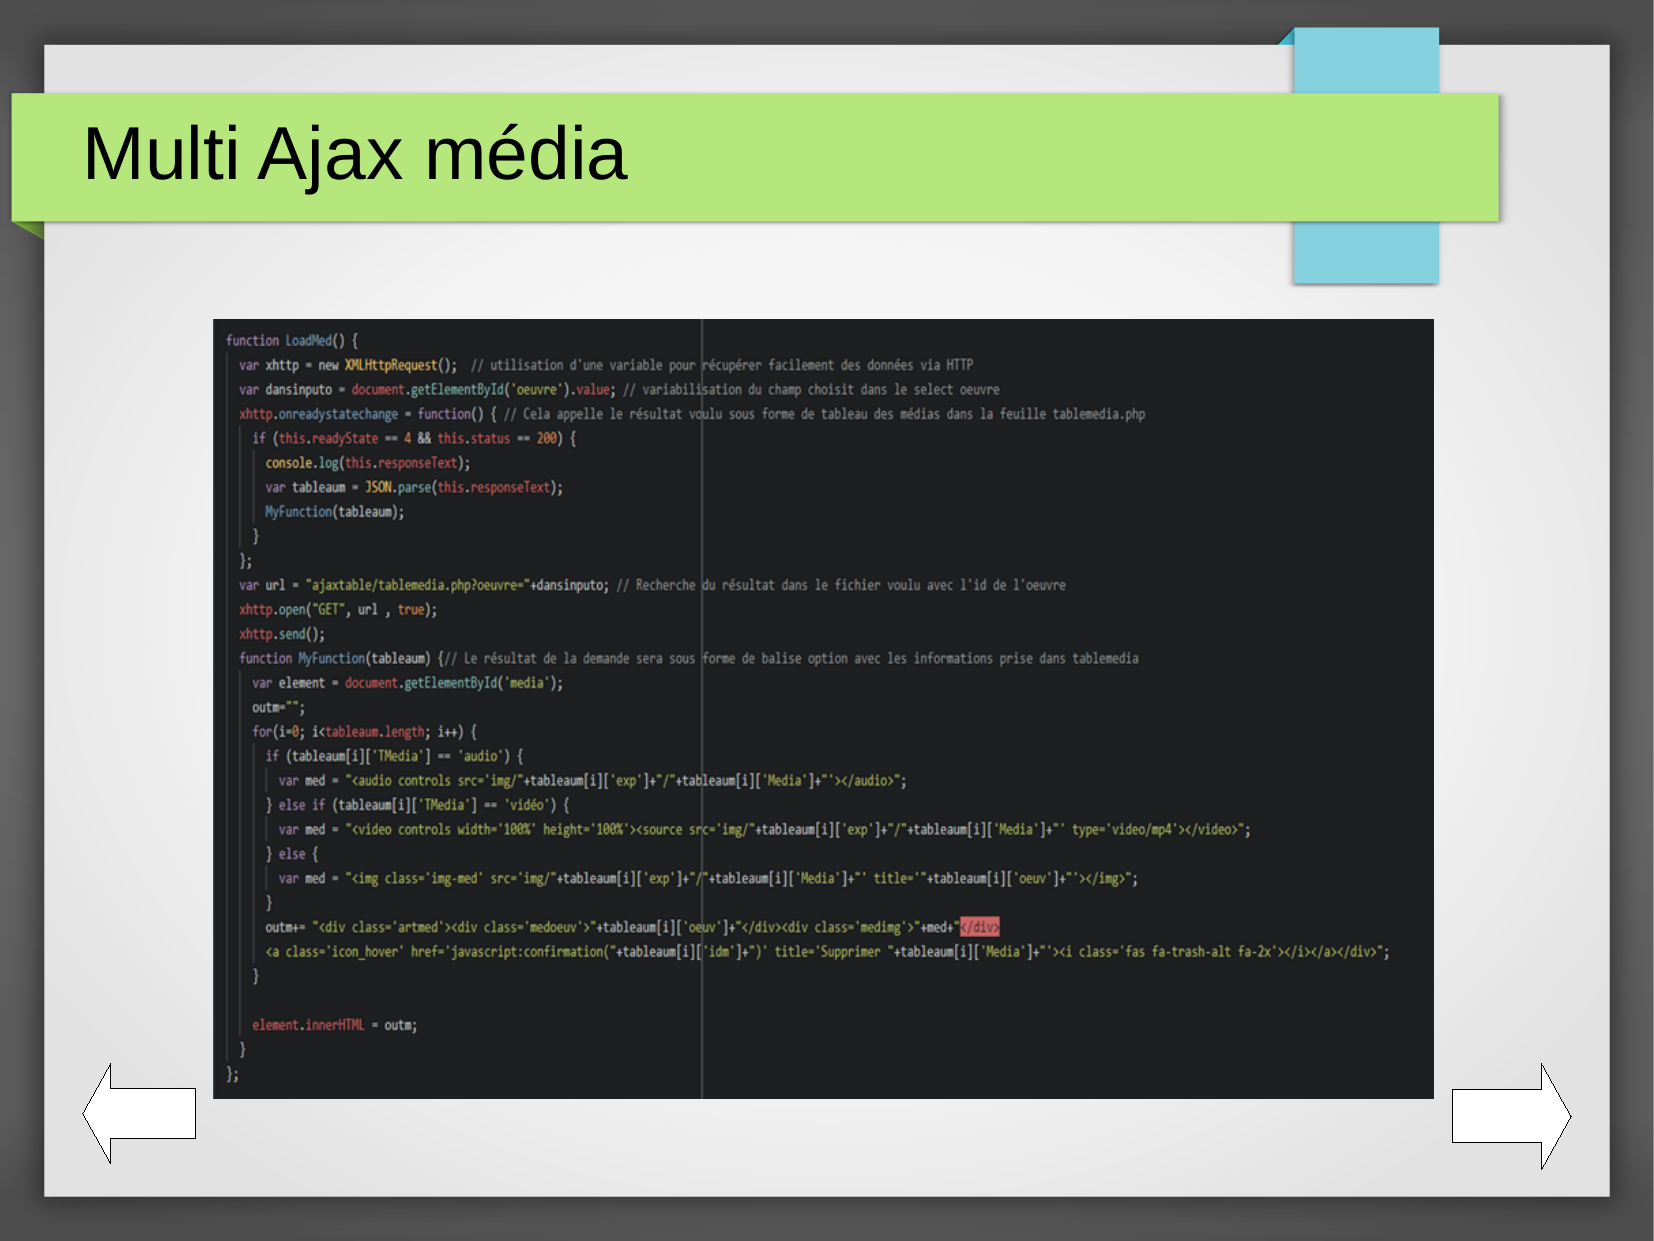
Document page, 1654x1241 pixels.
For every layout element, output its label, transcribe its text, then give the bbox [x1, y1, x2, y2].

text_box [1452, 1063, 1572, 1170]
text_box [82, 1063, 196, 1164]
picture [0, 0, 1654, 1241]
title Multi Ajax média [82, 94, 1264, 213]
